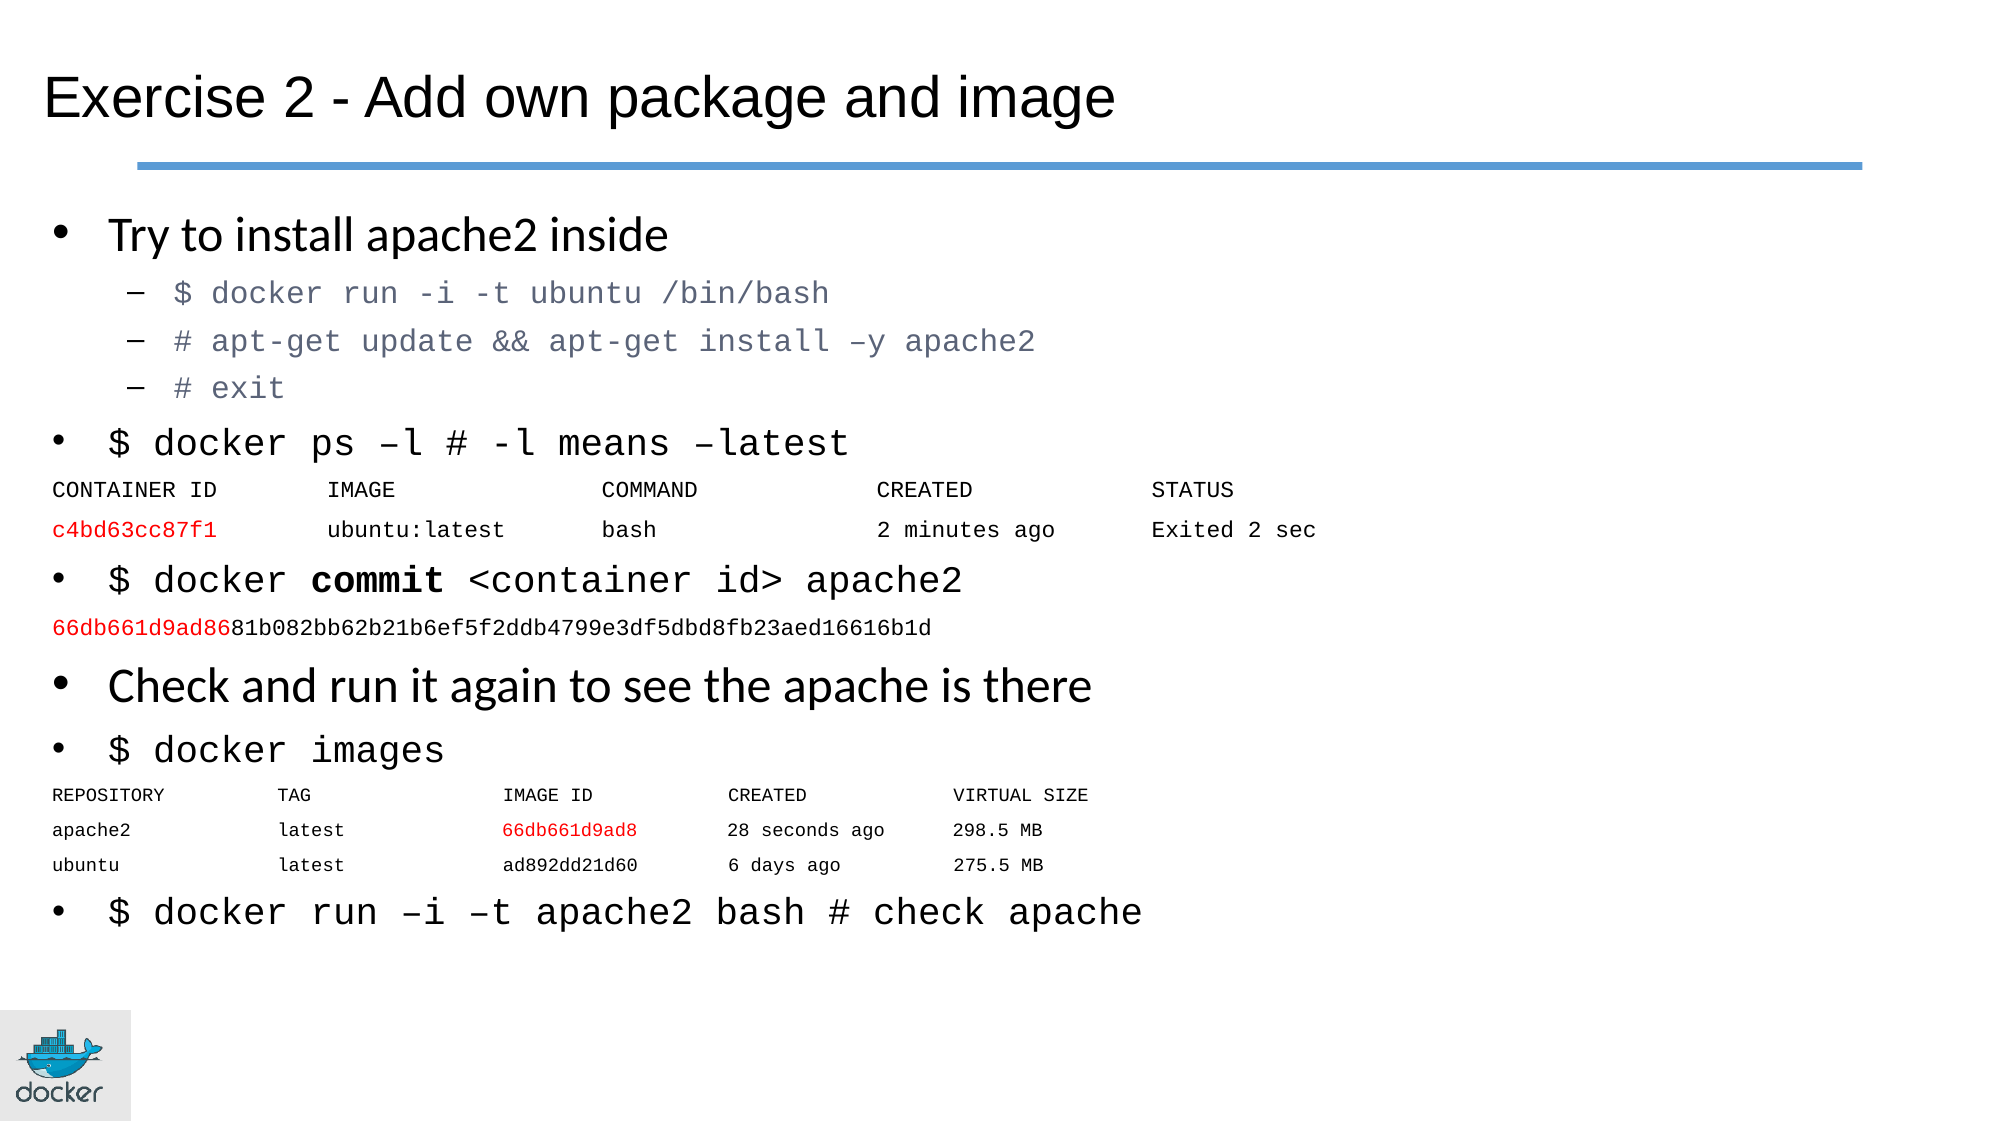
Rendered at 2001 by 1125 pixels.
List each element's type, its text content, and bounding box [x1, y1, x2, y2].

picture [0, 1010, 131, 1121]
text_box Try to install apache2 inside $ docker run -i -t ubuntu /bin/bash # apt-get update && apt-get install –y apache2 # exit $ docker ps –l # -l means –latest CONTAINER ID IMAGE COMMAND CREATED STATUS c4bd63cc87f1 ubuntu:latest bash 2 minutes ago Exited 2 sec $ docker commit <container id> apache2 66db661d9ad8681b082bb62b21b6ef5f2ddb4799e3df5dbd8fb23aed16616b1d Check and run it again to see the apache is there $ docker images REPOSITORY TAG IMAGE ID CREATED VIRTUAL SIZE apache2 latest 66db661d9ad8 28 seconds ago 298.5 MB ubuntu latest ad892dd21d60 6 days ago 275.5 MB $ docker run –i –t apache2 bash # check apache [37, 193, 1838, 1004]
text_box Exercise 2 - Add own package and image [28, 51, 1523, 137]
